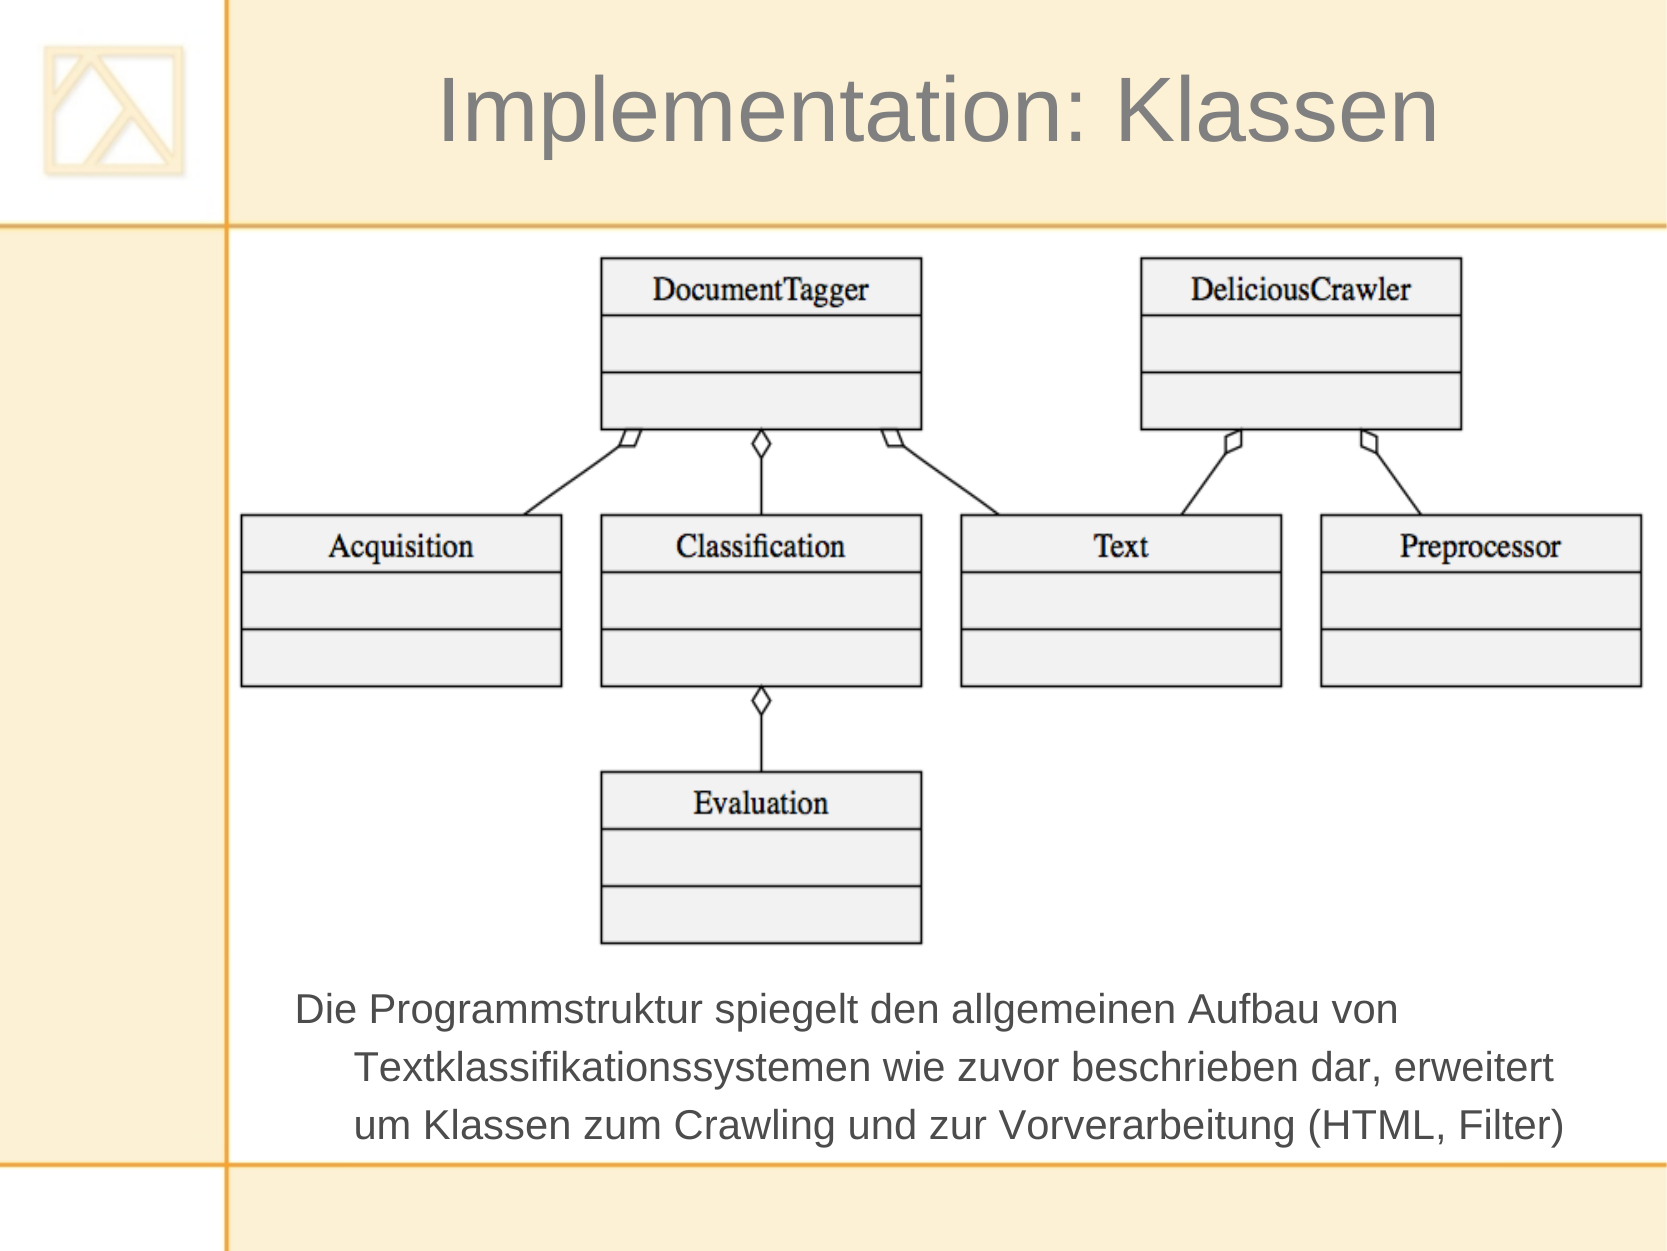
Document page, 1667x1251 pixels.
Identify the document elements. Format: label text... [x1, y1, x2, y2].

title Implementation: Klassen [268, 0, 1611, 238]
list Die Programmstruktur spiegelt den allgemeinen Aufbau von Textklassifikationssystemen wie zuvor beschrieben dar, erweitert um Klassen zum Crawling und zur Vorverarbeitung (HTML, Filter) [265, 974, 1611, 1182]
picture [0, 0, 1667, 1251]
